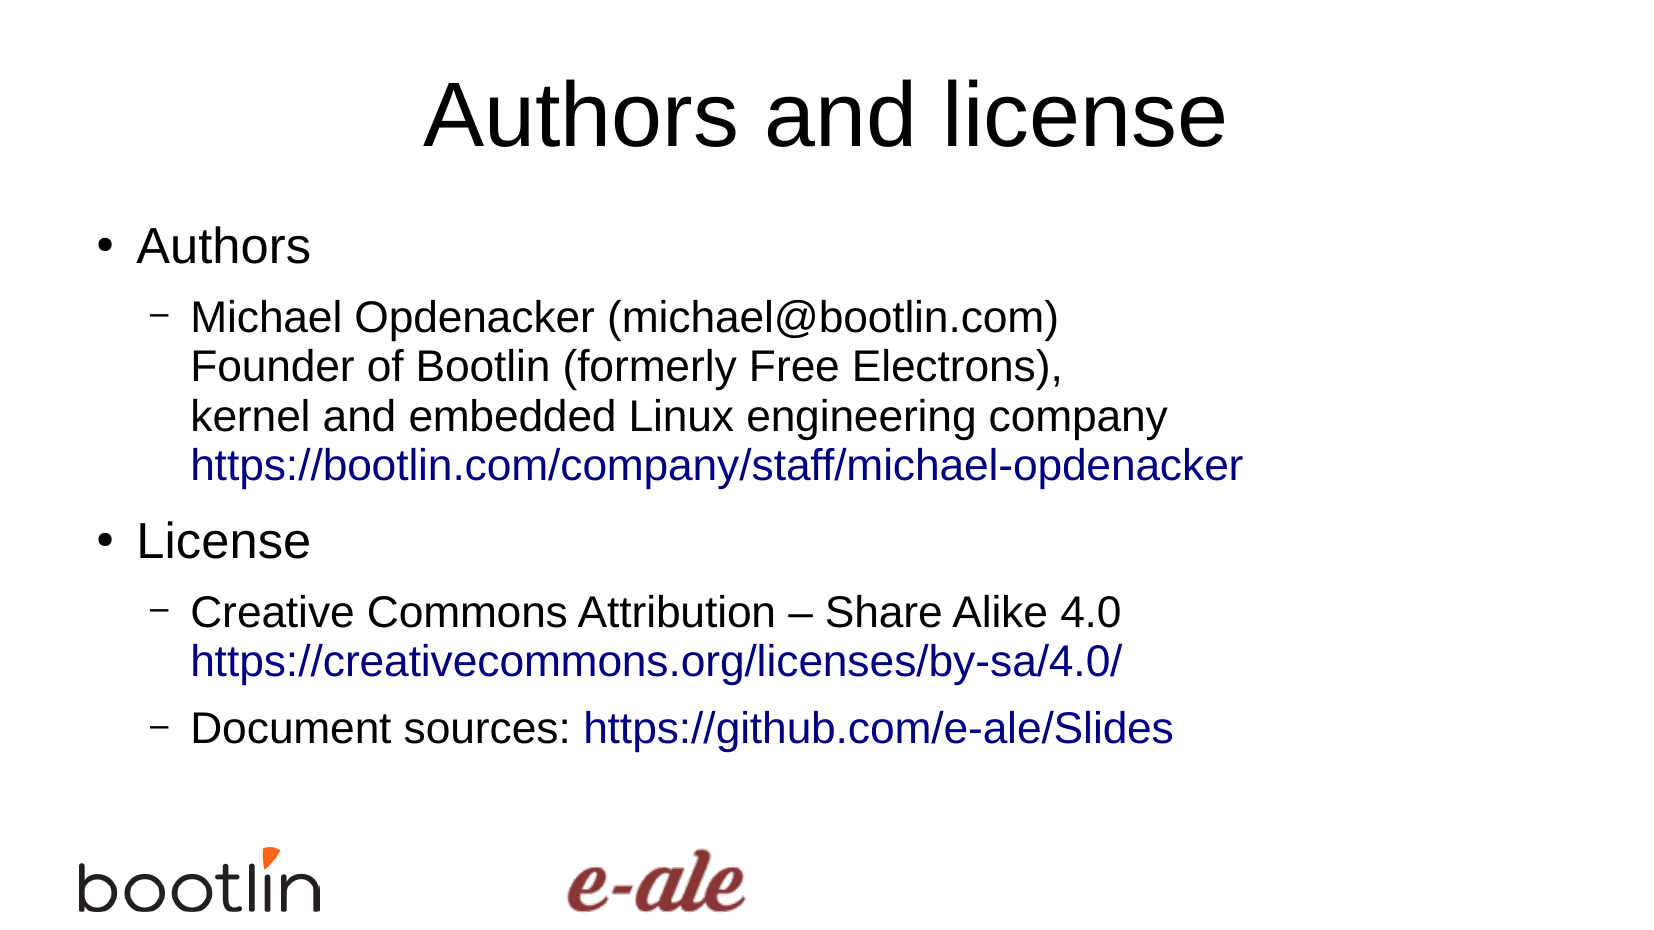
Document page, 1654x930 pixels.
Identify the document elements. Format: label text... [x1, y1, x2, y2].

list Authors Michael Opdenacker (michael@bootlin.com) Founder of Bootlin (formerly Free Electrons), kernel and embedded Linux engineering company https://bootlin.com/company/staff/michael-opdenacker License Creative Commons Attribution – Share Alike 4.0 https://creativecommons.org/licenses/by-sa/4.0/ Document sources: https://github.com/e-ale/Slides [82, 217, 1571, 757]
picture [79, 847, 320, 912]
title Authors and license [82, 37, 1571, 193]
picture [565, 847, 749, 915]
